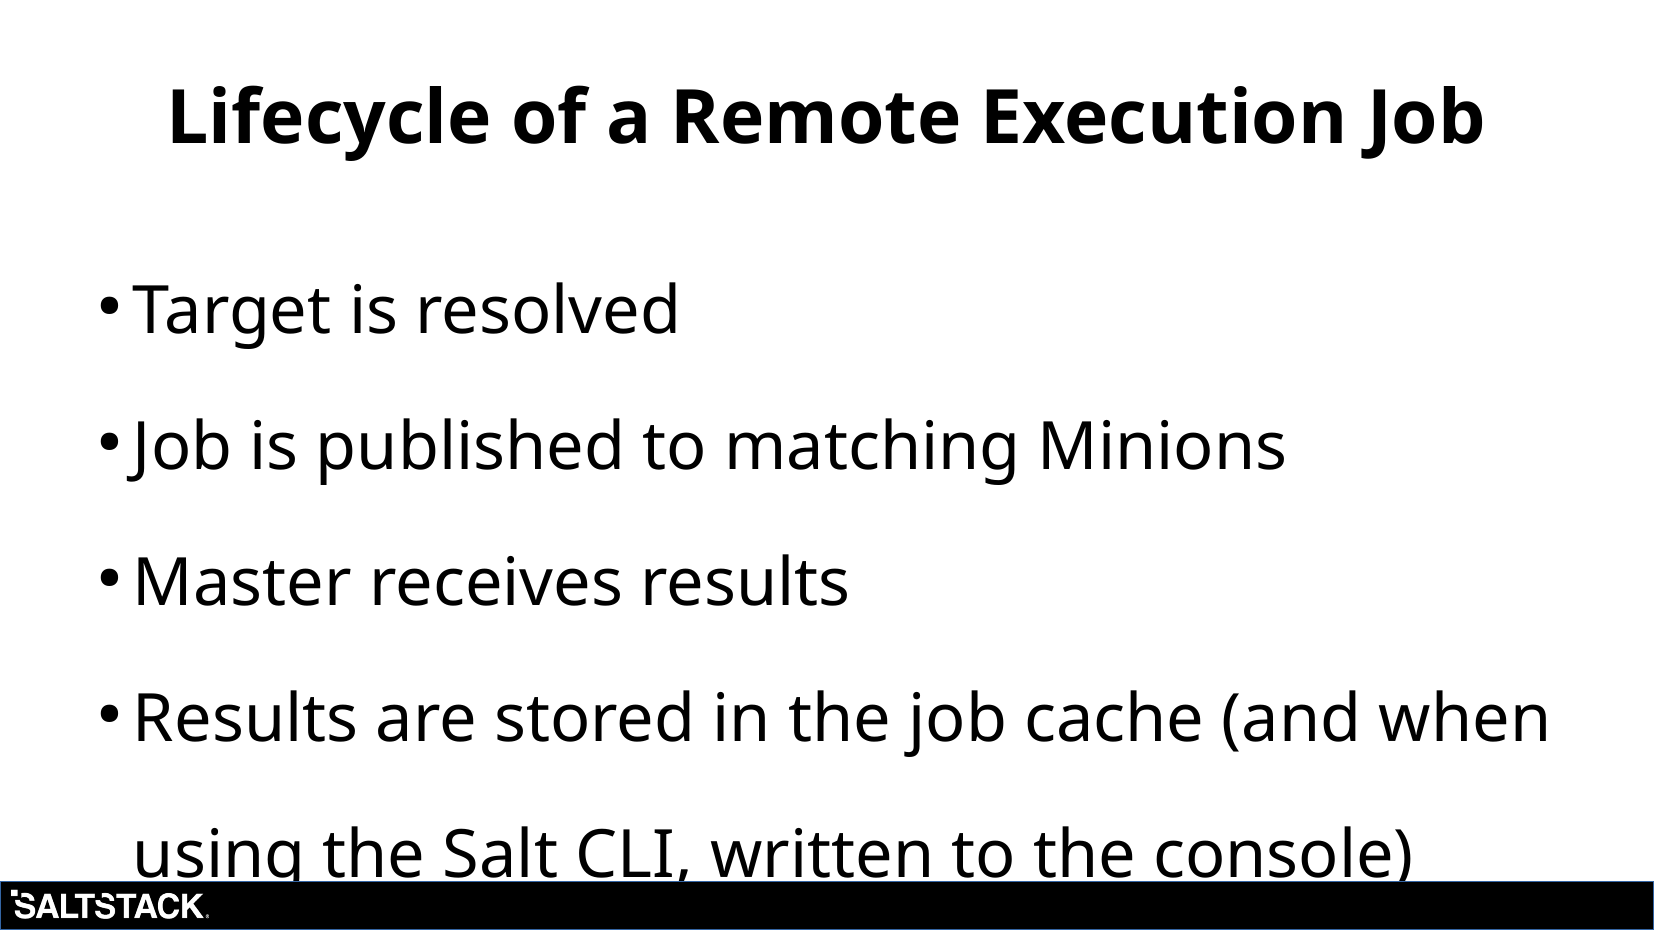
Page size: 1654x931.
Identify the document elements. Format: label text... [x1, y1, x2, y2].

title Lifecycle of a Remote Execution Job [82, 37, 1571, 193]
picture [11, 873, 209, 931]
text_box [0, 881, 11, 930]
text_box Target is resolved Job is published to matching Minions Master receives results Results are stored in the job cache (and when using the Salt CLI, written to the console) [82, 209, 1571, 826]
text_box [209, 881, 1654, 930]
